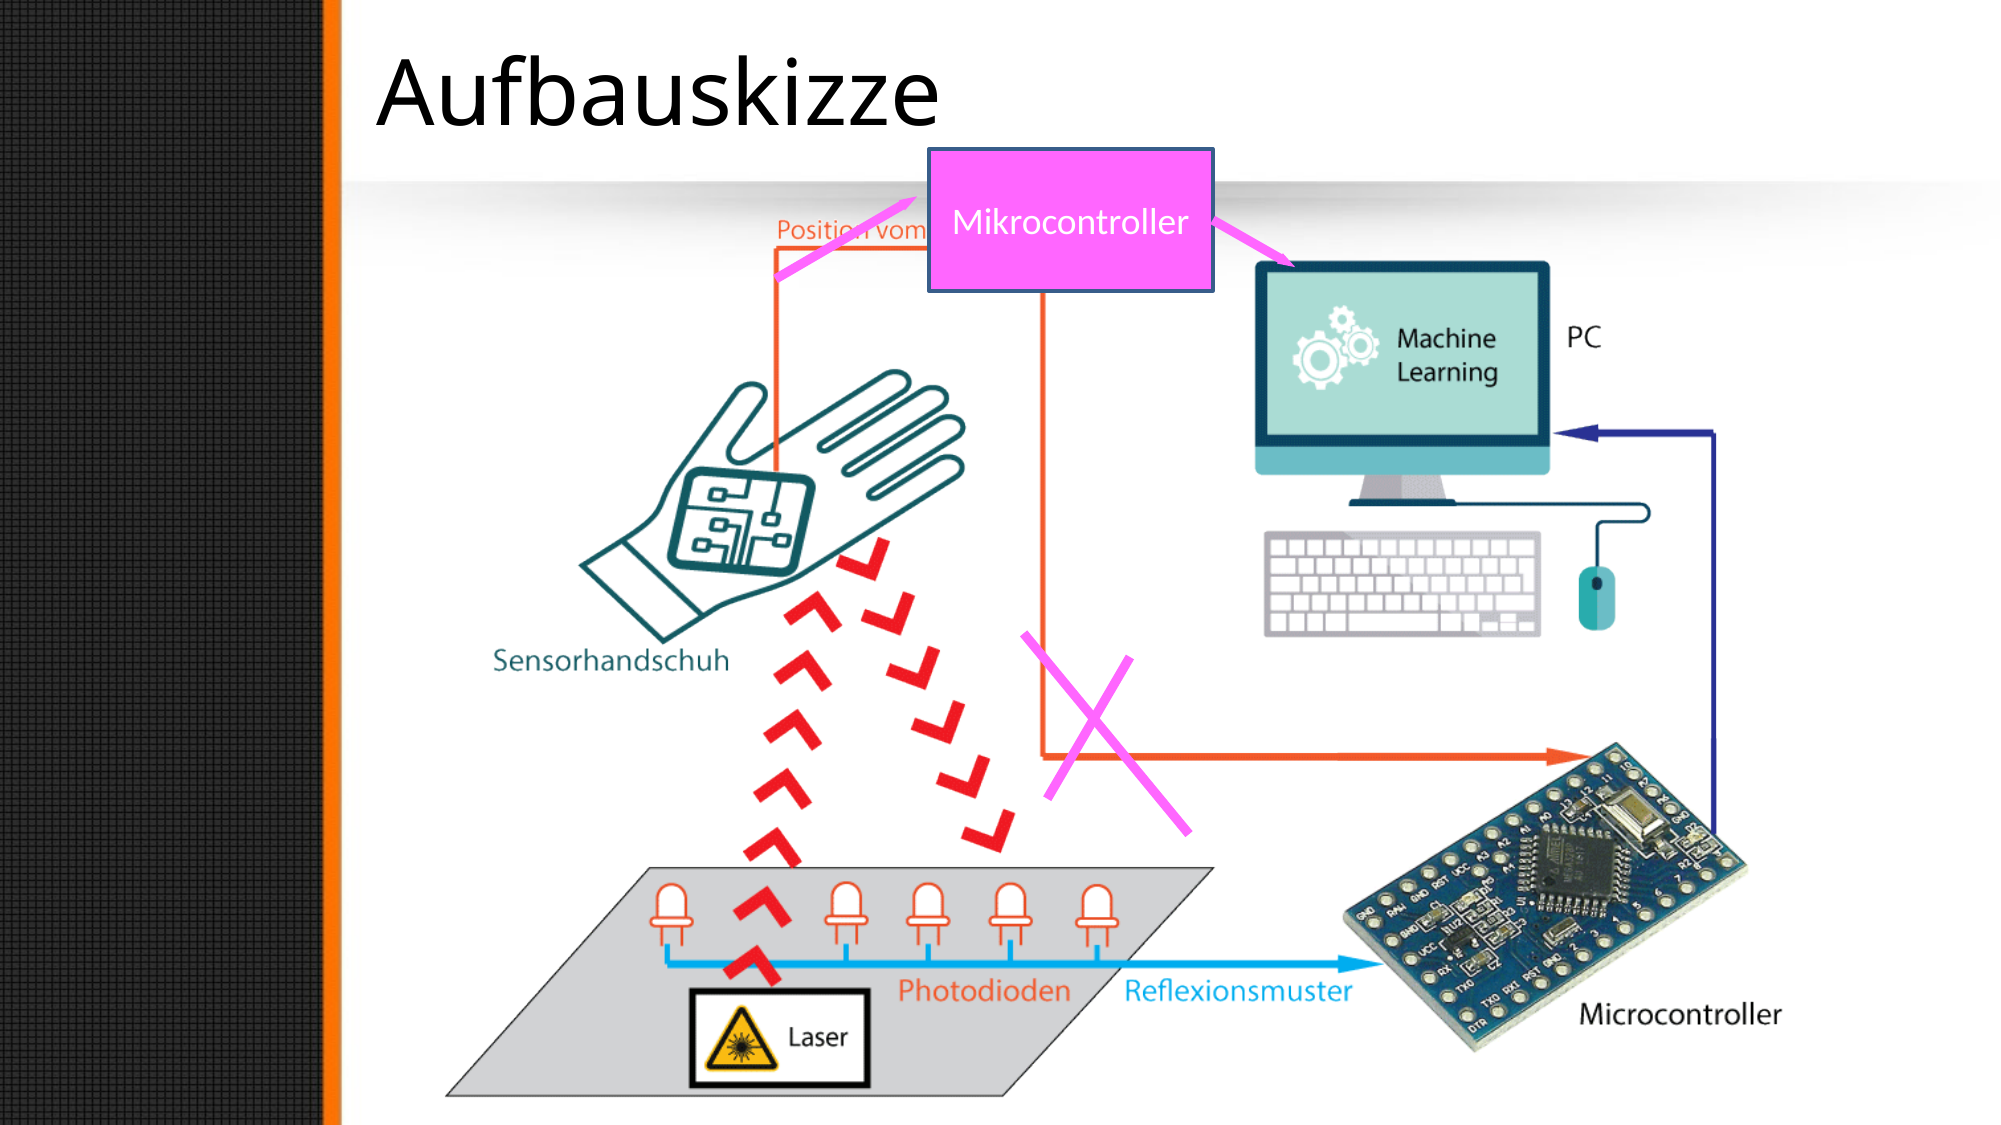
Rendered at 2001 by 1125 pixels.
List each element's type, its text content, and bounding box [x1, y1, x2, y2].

title Aufbauskizze [361, 0, 2000, 205]
text_box Mikrocontroller [929, 149, 1213, 291]
picture [339, 96, 1841, 1125]
